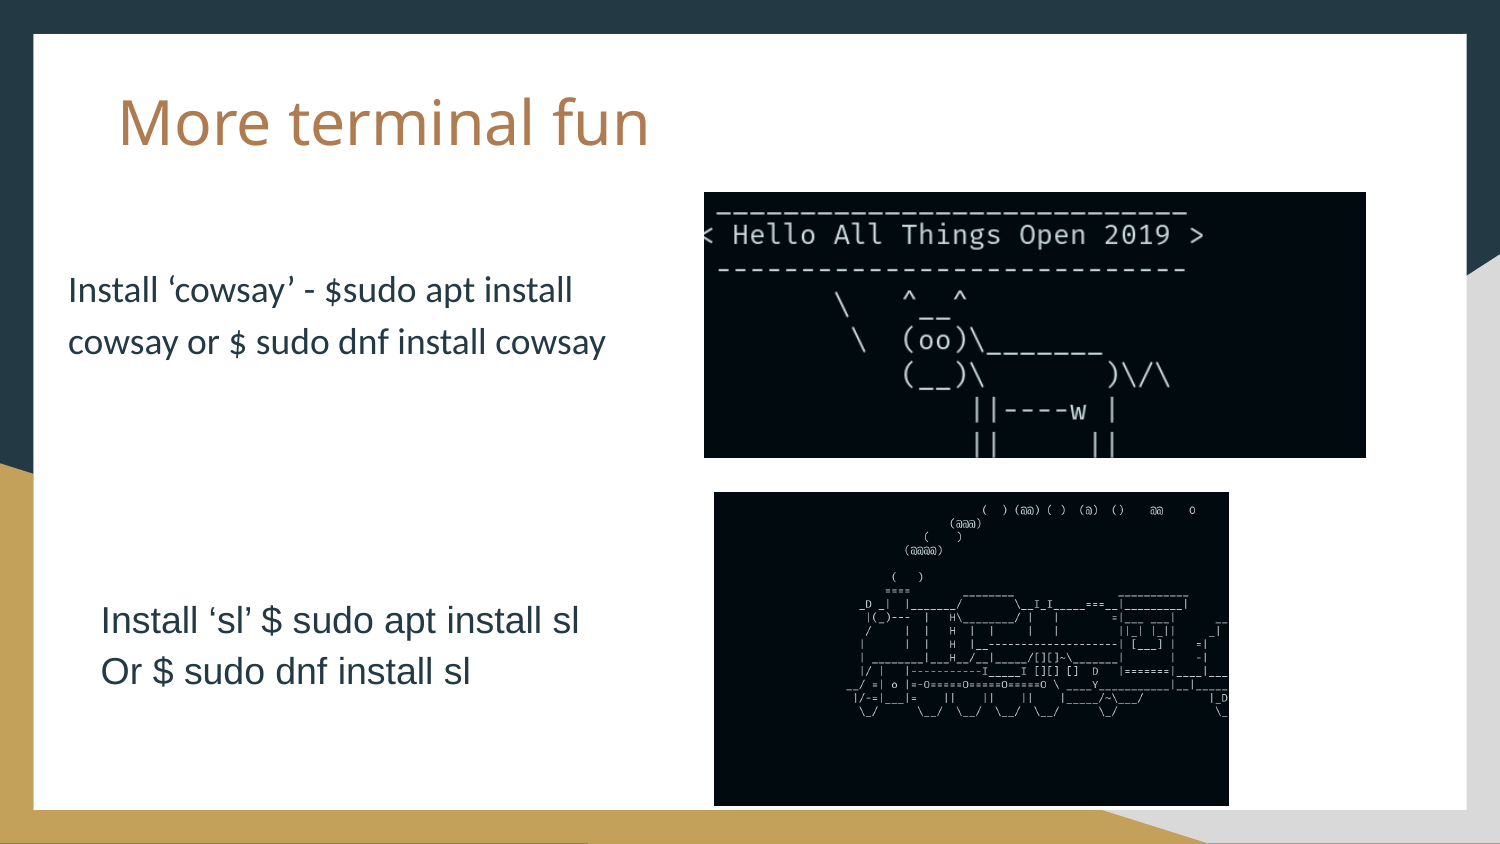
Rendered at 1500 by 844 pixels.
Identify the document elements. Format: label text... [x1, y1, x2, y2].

picture [714, 492, 1229, 806]
list Install ‘cowsay’ - $sudo apt install cowsay or $ sudo dnf install cowsay [53, 243, 656, 422]
text_box Install ‘sl’ $ sudo apt install sl Or $ sudo dnf install sl [85, 573, 624, 692]
title More terminal fun [102, 68, 1334, 173]
picture [704, 192, 1366, 458]
